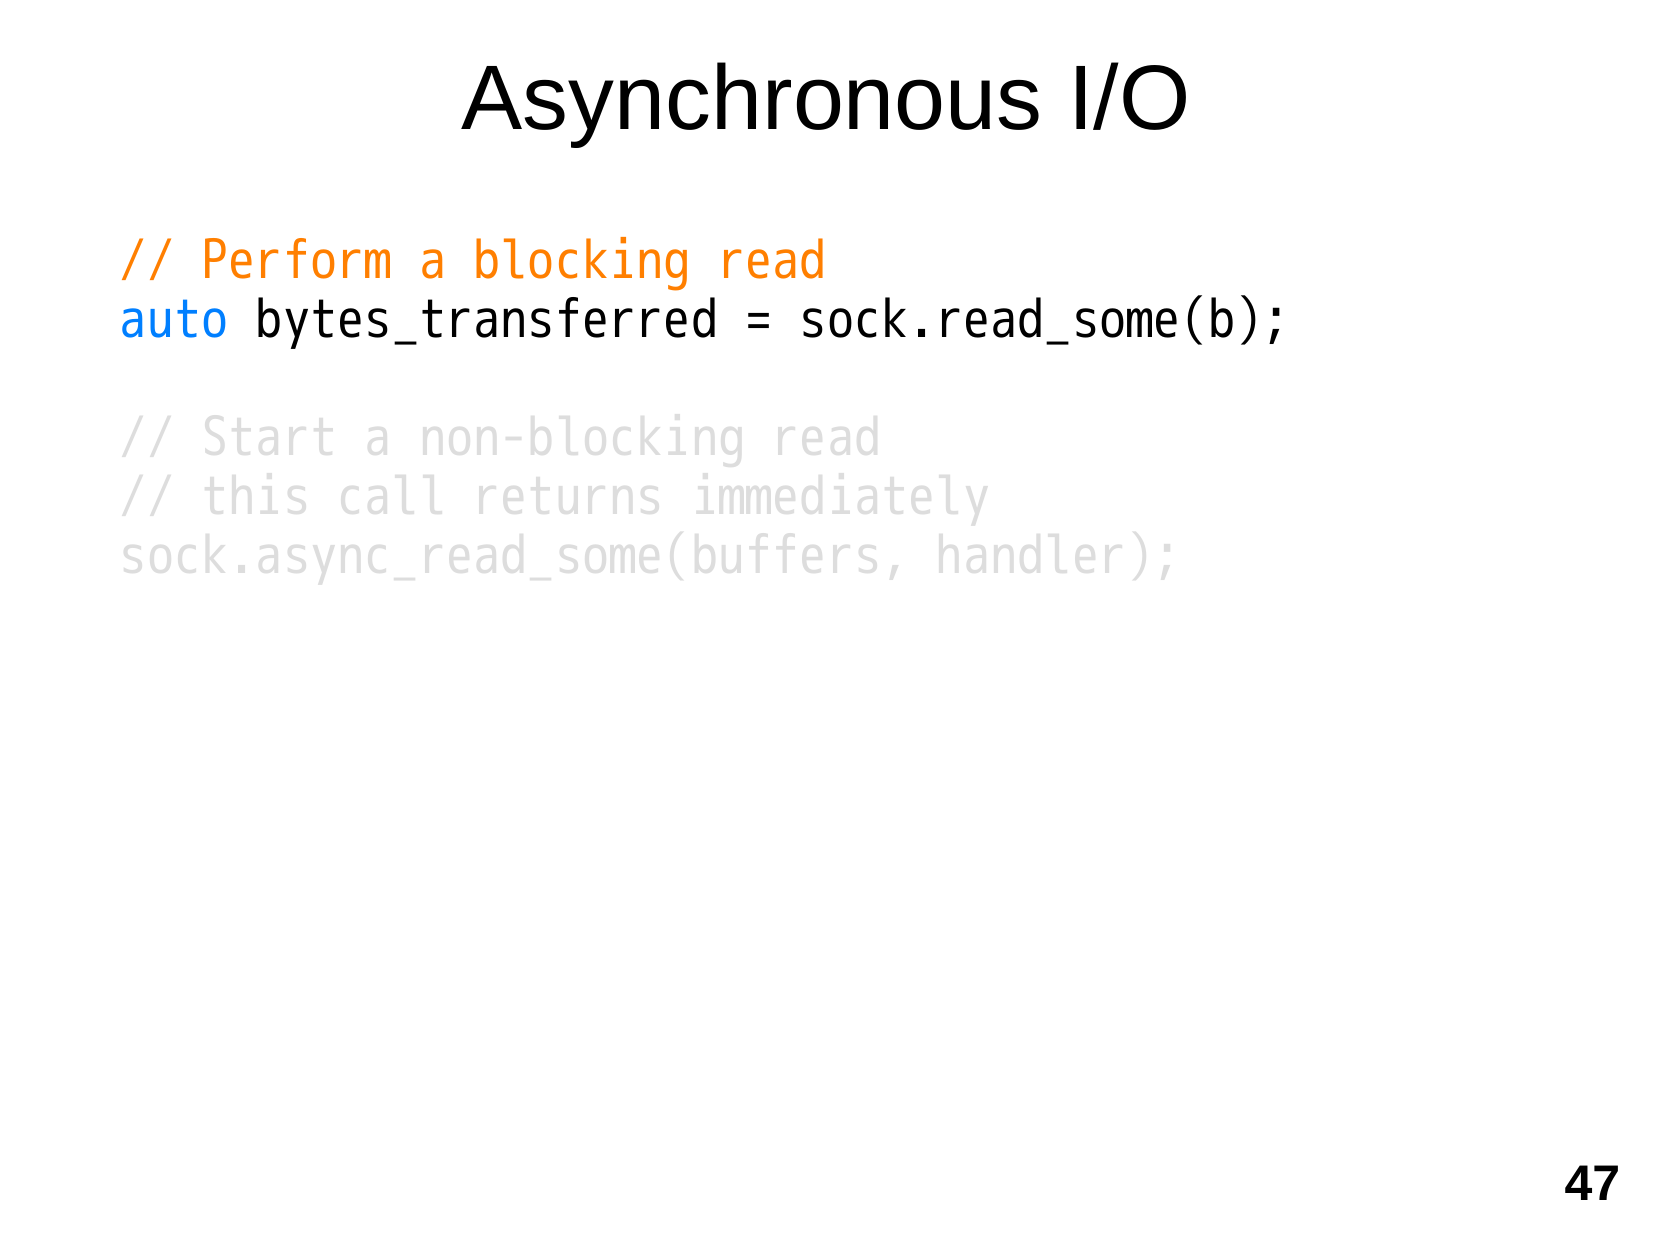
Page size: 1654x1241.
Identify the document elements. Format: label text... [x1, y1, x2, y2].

text_box // Perform a blocking read auto bytes_transferred = sock.read_some(b); // Start a non-blocking read // this call returns immediately sock.async_read_some(buffers, handler); [104, 225, 1575, 1087]
title Asynchronous I/O [82, 15, 1571, 181]
